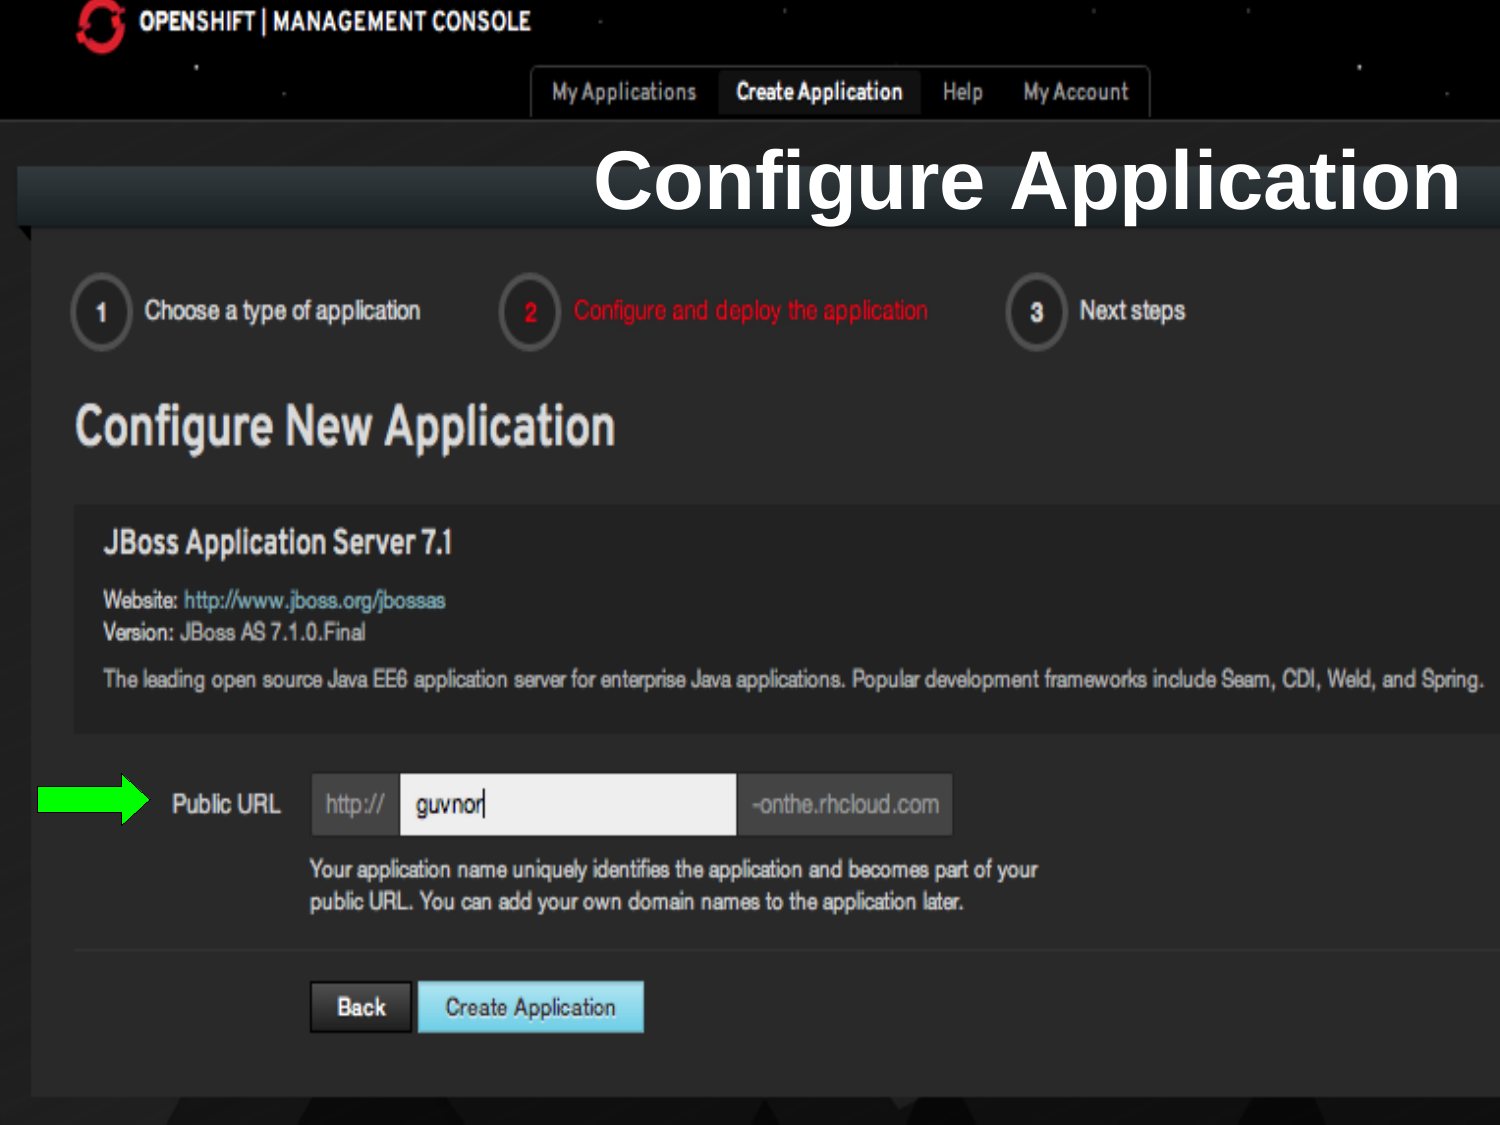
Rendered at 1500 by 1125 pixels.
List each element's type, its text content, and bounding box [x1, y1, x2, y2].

text_box [37, 773, 151, 826]
title Configure Application [579, 58, 1500, 295]
picture [0, 0, 1500, 1125]
